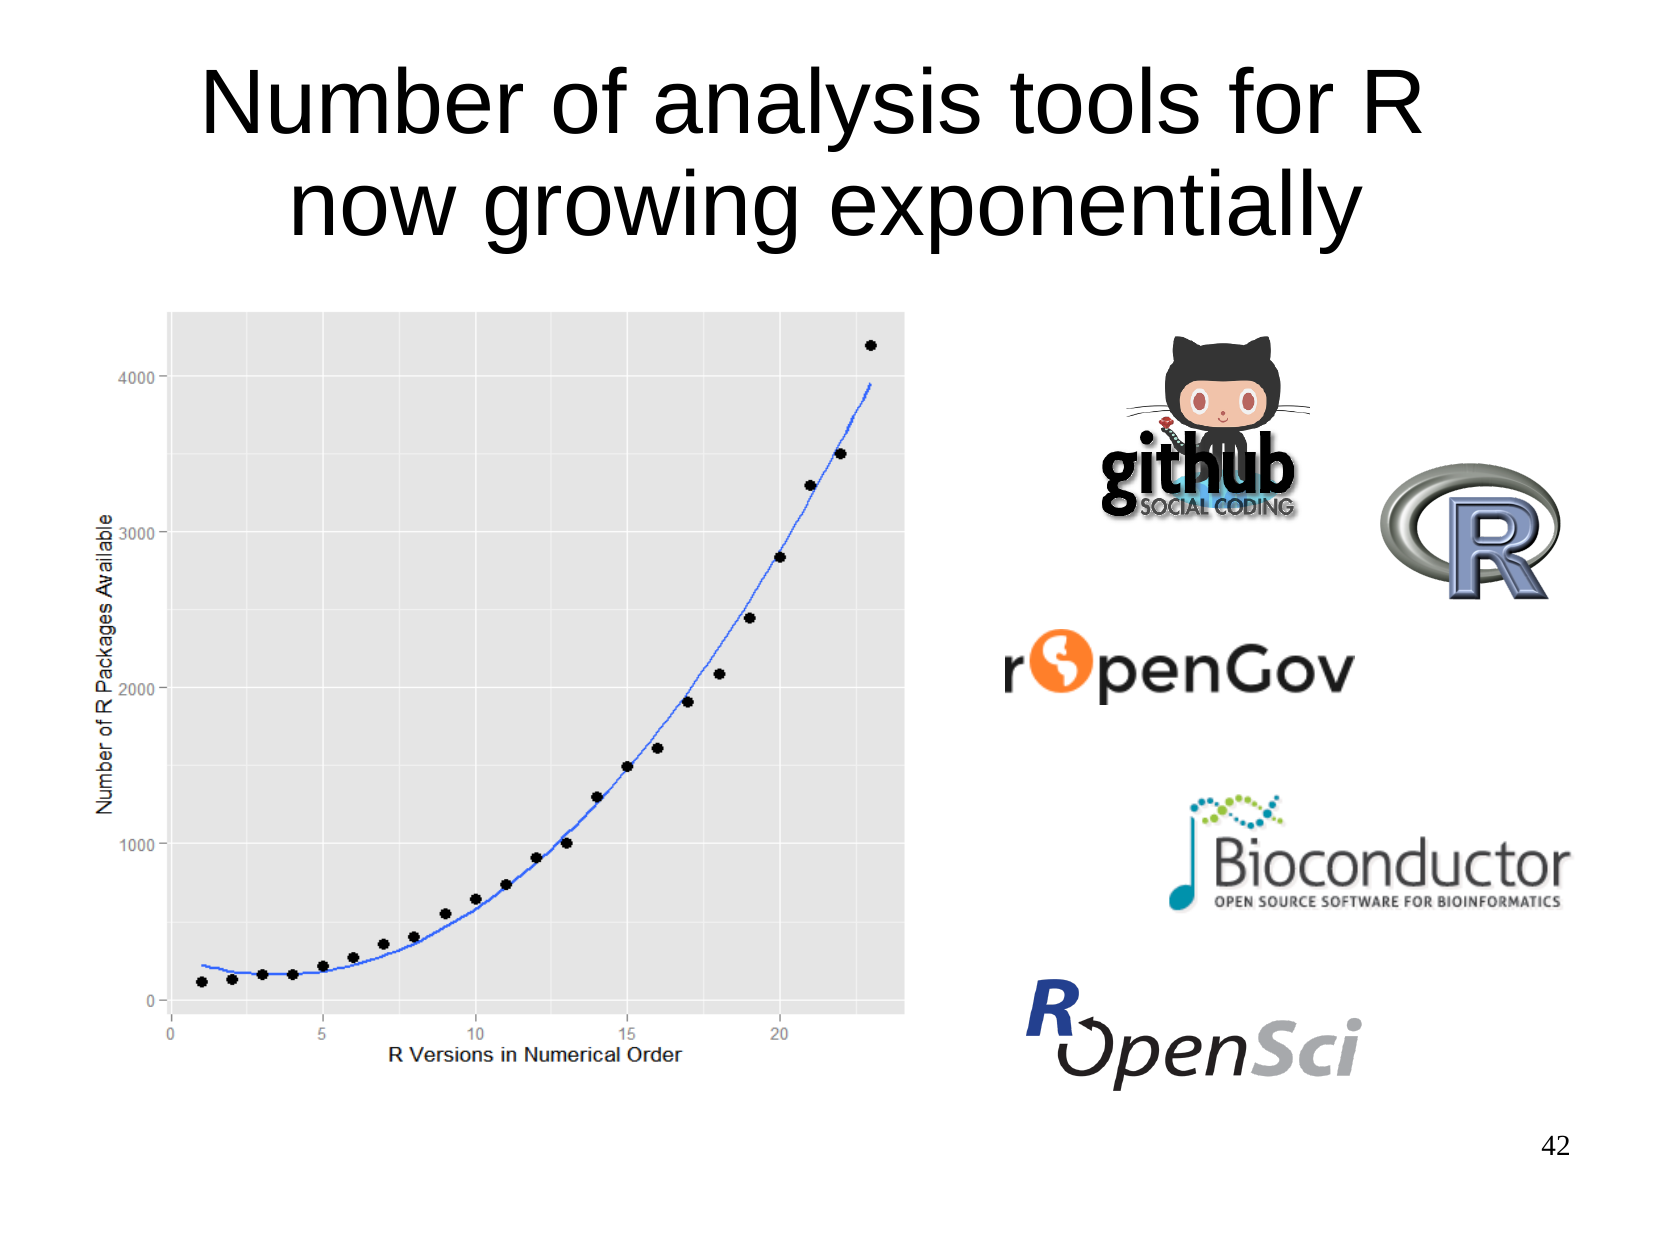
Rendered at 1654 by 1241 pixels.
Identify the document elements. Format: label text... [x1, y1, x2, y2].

picture [75, 289, 931, 1081]
picture [1168, 793, 1576, 916]
picture [1095, 304, 1310, 526]
title Number of analysis tools for R now growing exponentially [82, 49, 1571, 257]
picture [1379, 462, 1561, 601]
picture [1005, 629, 1355, 705]
picture [1020, 974, 1366, 1096]
